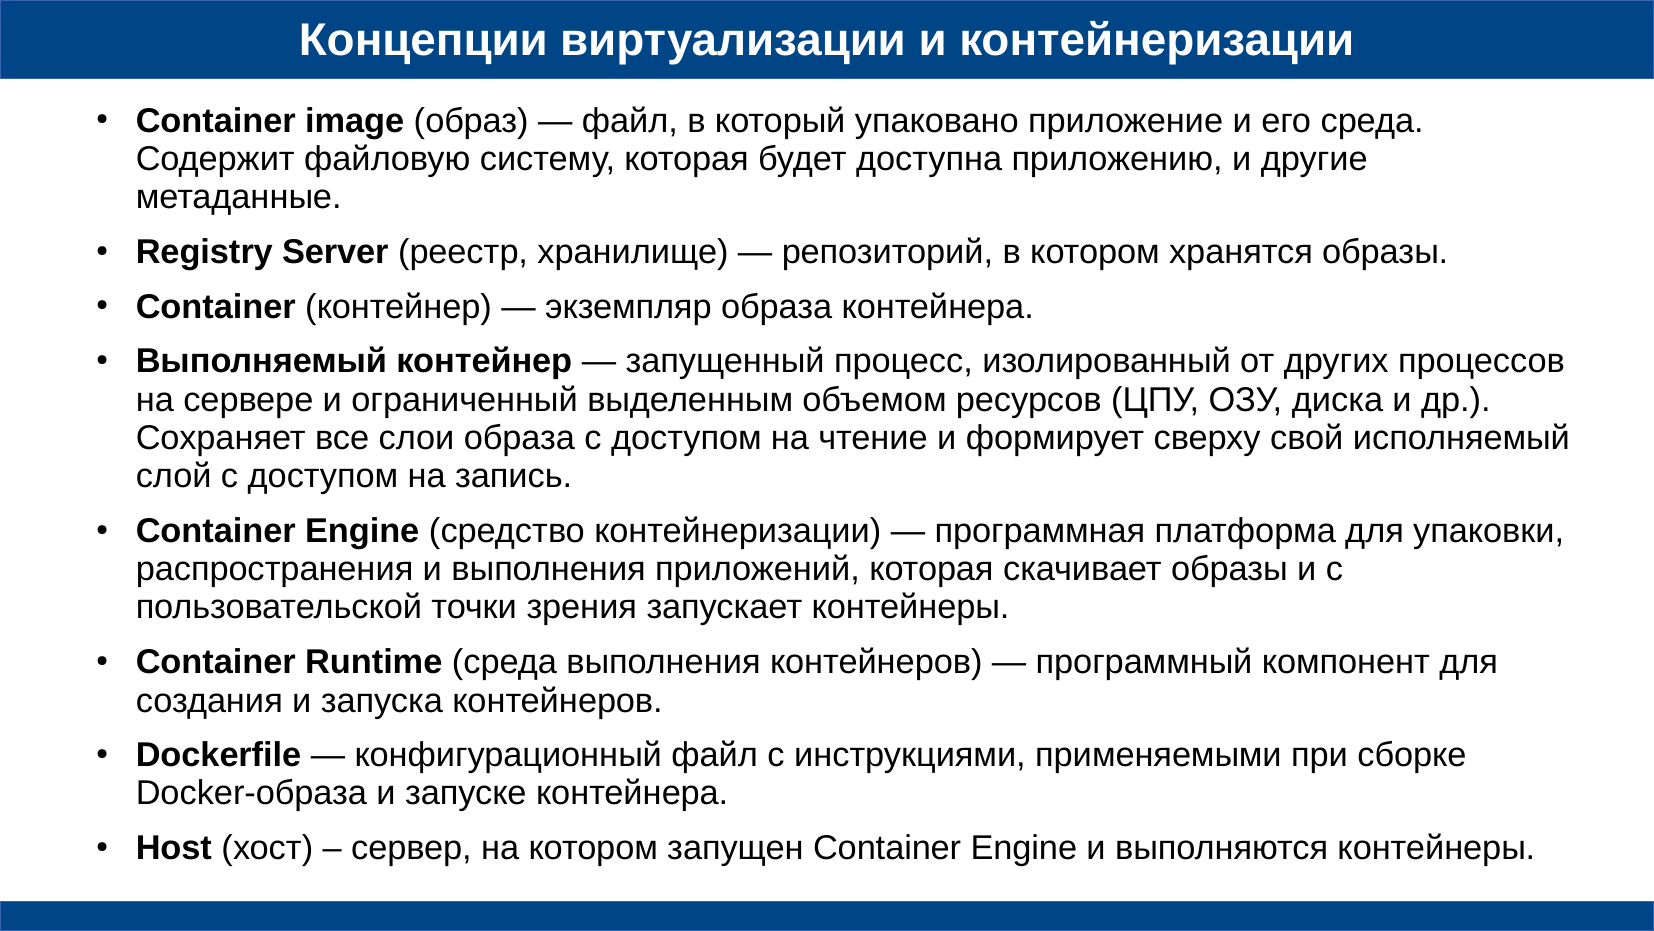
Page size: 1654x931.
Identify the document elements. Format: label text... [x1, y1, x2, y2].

list Container image (образ) — файл, в который упаковано приложение и его среда. Cодержит файловую систему, которая будет доступна приложению, и другие метаданные. Registry Server (реестр, хранилище) — репозиторий, в котором хранятся образы. Container (контейнер) — экземпляр образа контейнера. Выполняемый контейнер — запущенный процесс, изолированный от других процессов на сервере и ограниченный выделенным объемом ресурсов (ЦПУ, ОЗУ, диска и др.). Сохраняет все слои образа с доступом на чтение и формирует сверху свой исполняемый слой с доступом на запись. Container Engine (средство контейнеризации) — программная платформа для упаковки, распространения и выполнения приложений, которая скачивает образы и с пользовательской точки зрения запускает контейнеры. Container Runtime (среда выполнения контейнеров) — программный компонент для создания и запуска контейнеров. Dockerfile — конфигурационный файл с инструкциями, применяемыми при сборке Docker-образа и запуске контейнера. Host (хост) – сервер, на котором запущен Container Engine и выполняются контейнеры. [82, 101, 1571, 886]
title Концепции виртуализации и контейнеризации [0, 0, 1654, 79]
